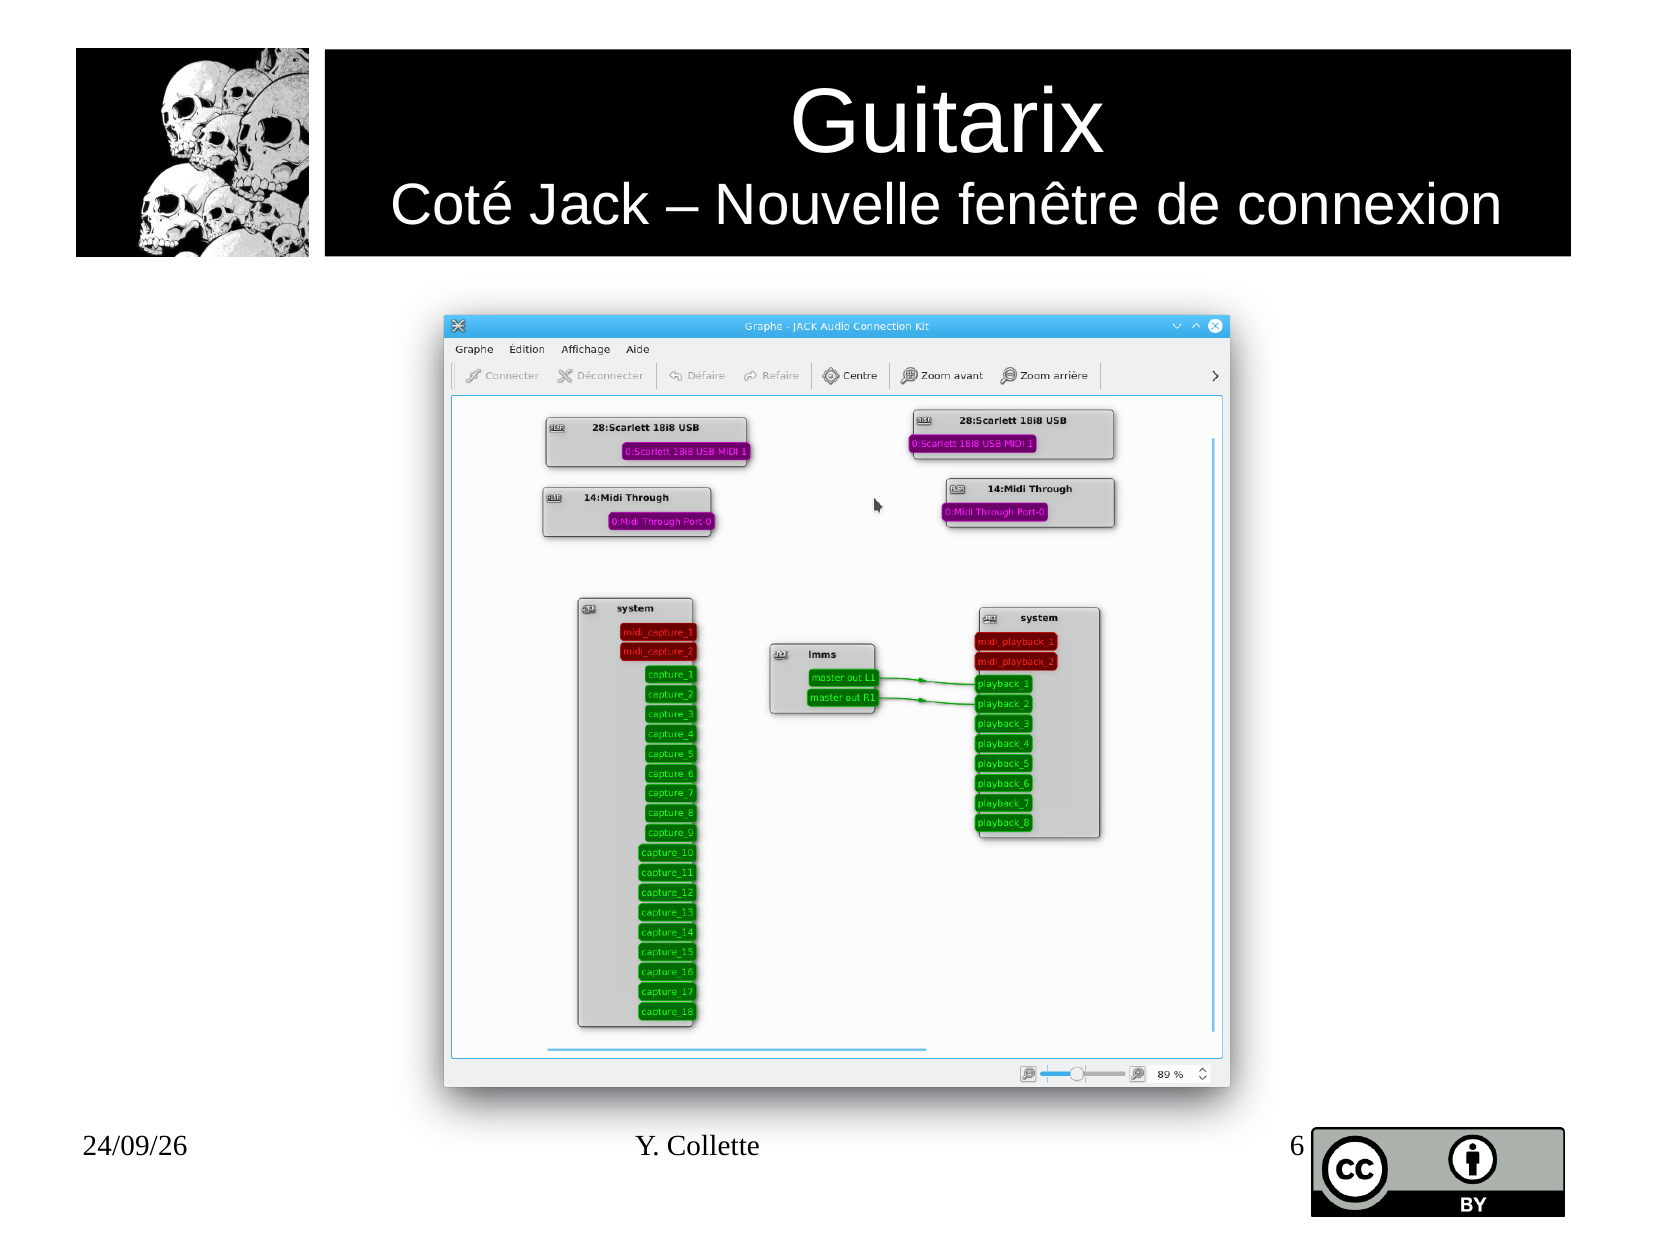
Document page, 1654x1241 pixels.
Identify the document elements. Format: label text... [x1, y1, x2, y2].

picture [76, 48, 309, 257]
title Guitarix Coté Jack – Nouvelle fenêtre de connexion [324, 49, 1571, 257]
picture [1311, 1127, 1565, 1217]
picture [384, 269, 1289, 1161]
